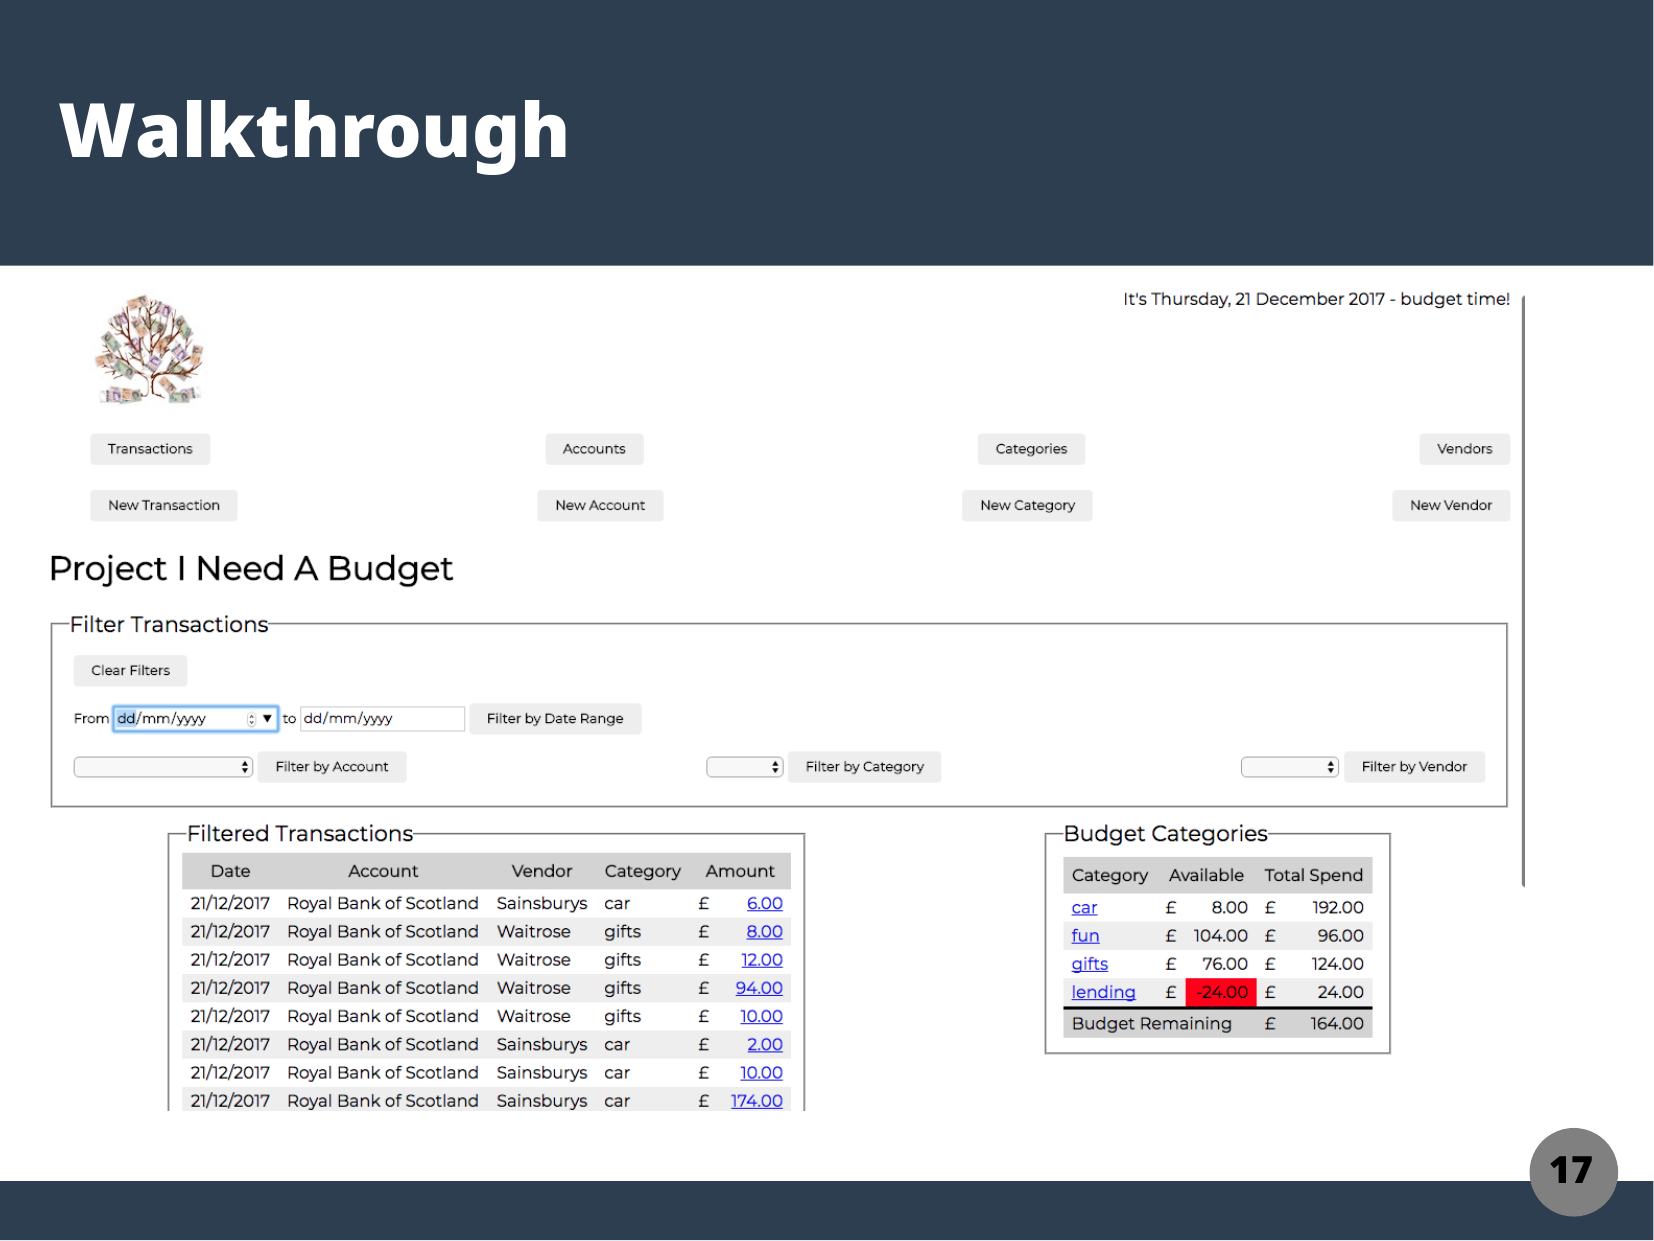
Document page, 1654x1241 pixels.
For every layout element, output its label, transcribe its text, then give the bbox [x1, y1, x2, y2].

picture [34, 283, 1525, 1111]
title Walkthrough [59, 49, 1595, 207]
